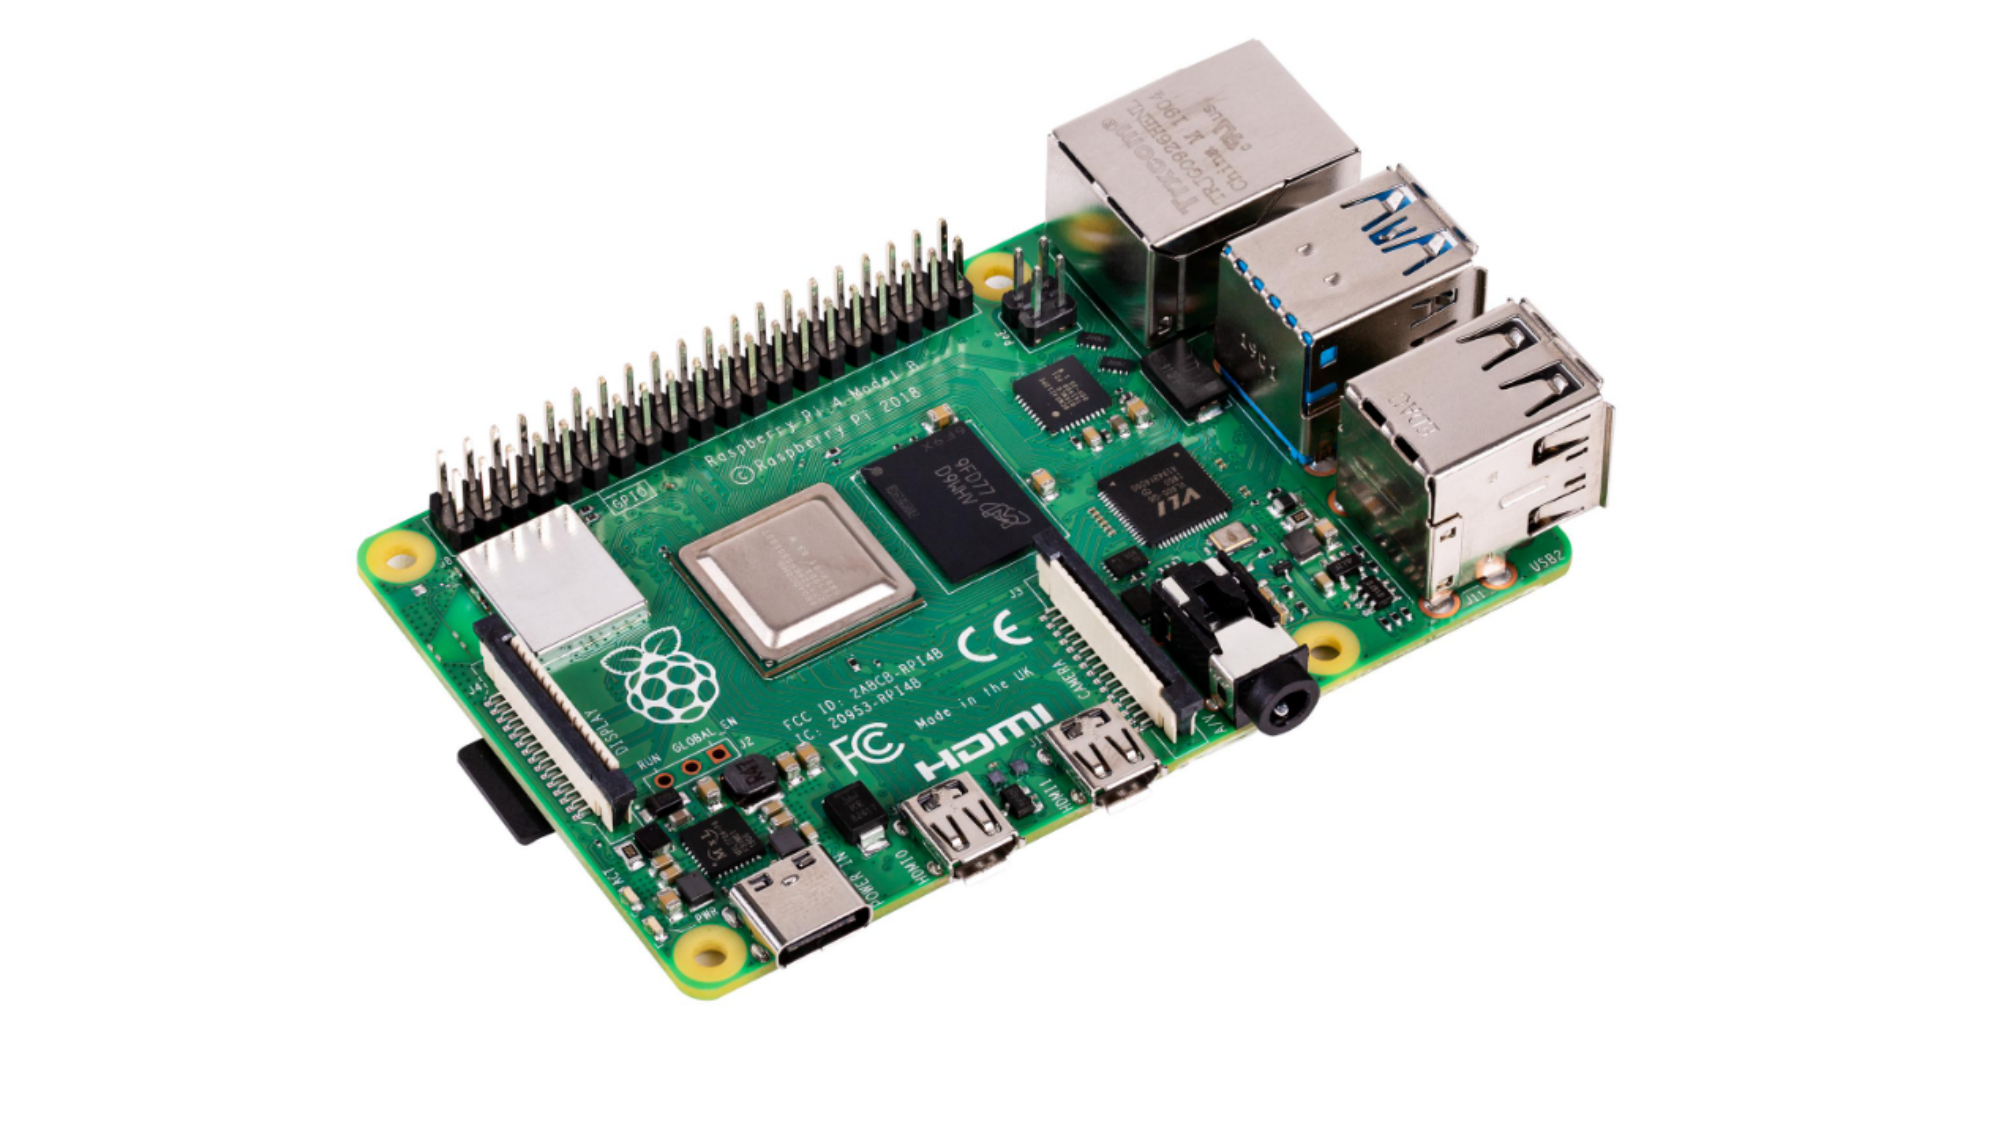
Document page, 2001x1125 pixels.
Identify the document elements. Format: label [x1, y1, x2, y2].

picture [223, 28, 1698, 1015]
